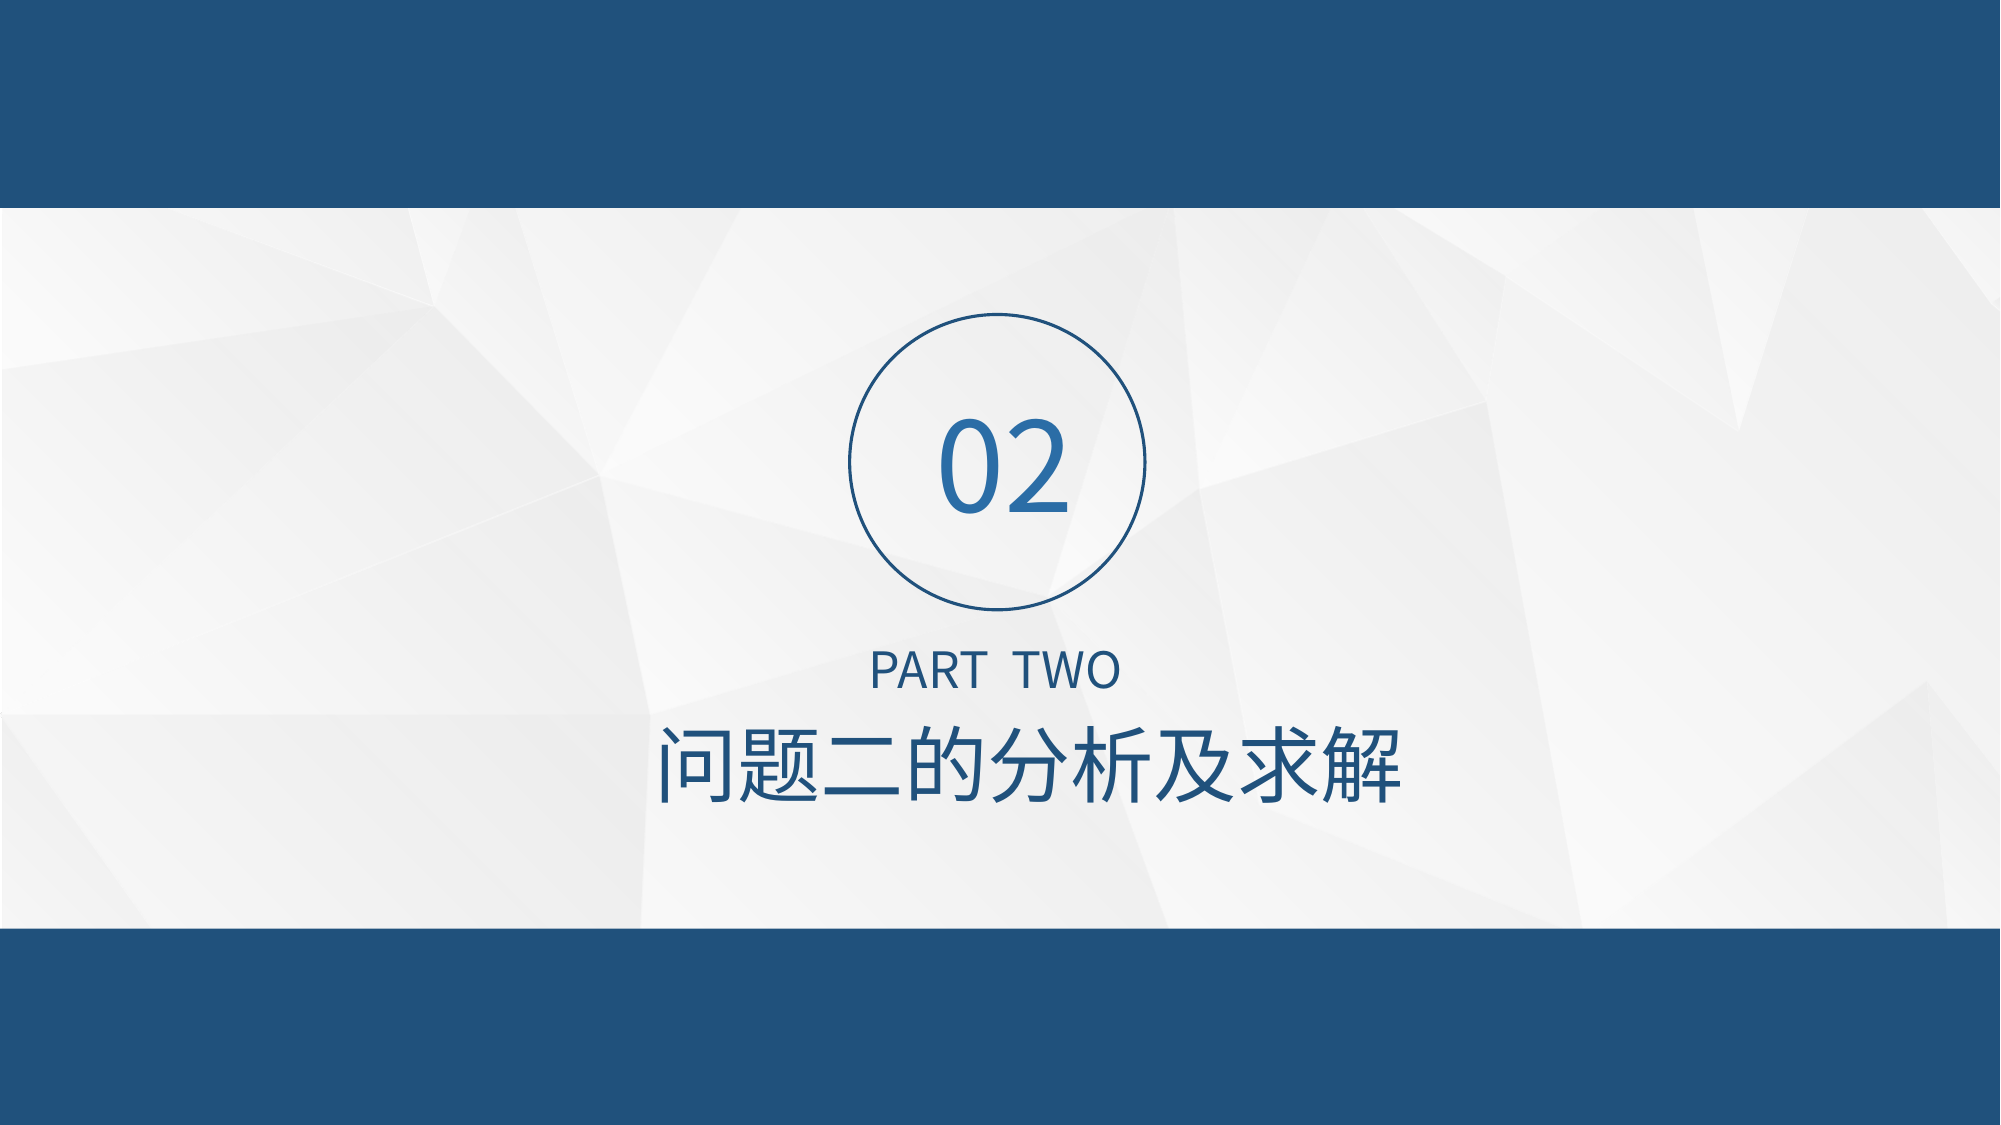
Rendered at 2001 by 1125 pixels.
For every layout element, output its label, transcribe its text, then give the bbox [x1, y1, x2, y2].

list 02 [920, 397, 1092, 563]
list 问题二的分析及求解 [574, 717, 1484, 799]
list PART TWO [840, 638, 1151, 717]
picture [0, 0, 2001, 1125]
